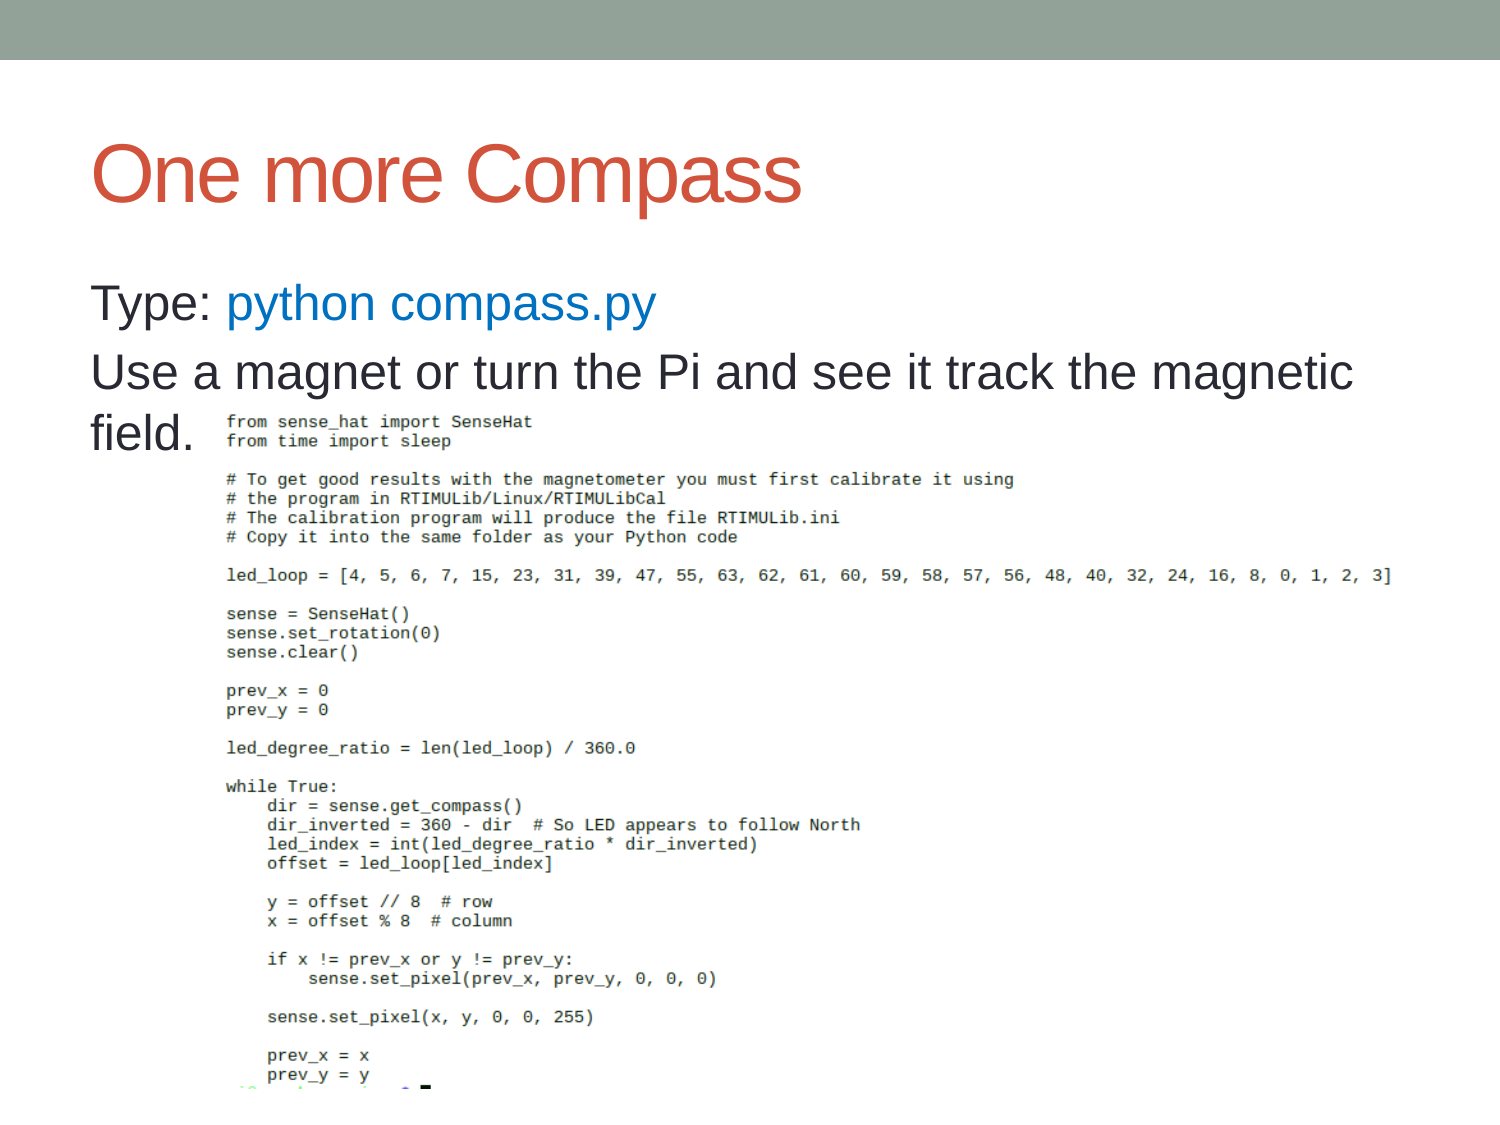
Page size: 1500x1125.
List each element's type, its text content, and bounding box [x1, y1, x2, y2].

picture [225, 412, 1426, 1089]
title One more Compass [75, 87, 1425, 250]
list Type: python compass.py Use a magnet or turn the Pi and see it track the magnetic field. [75, 262, 1425, 1063]
